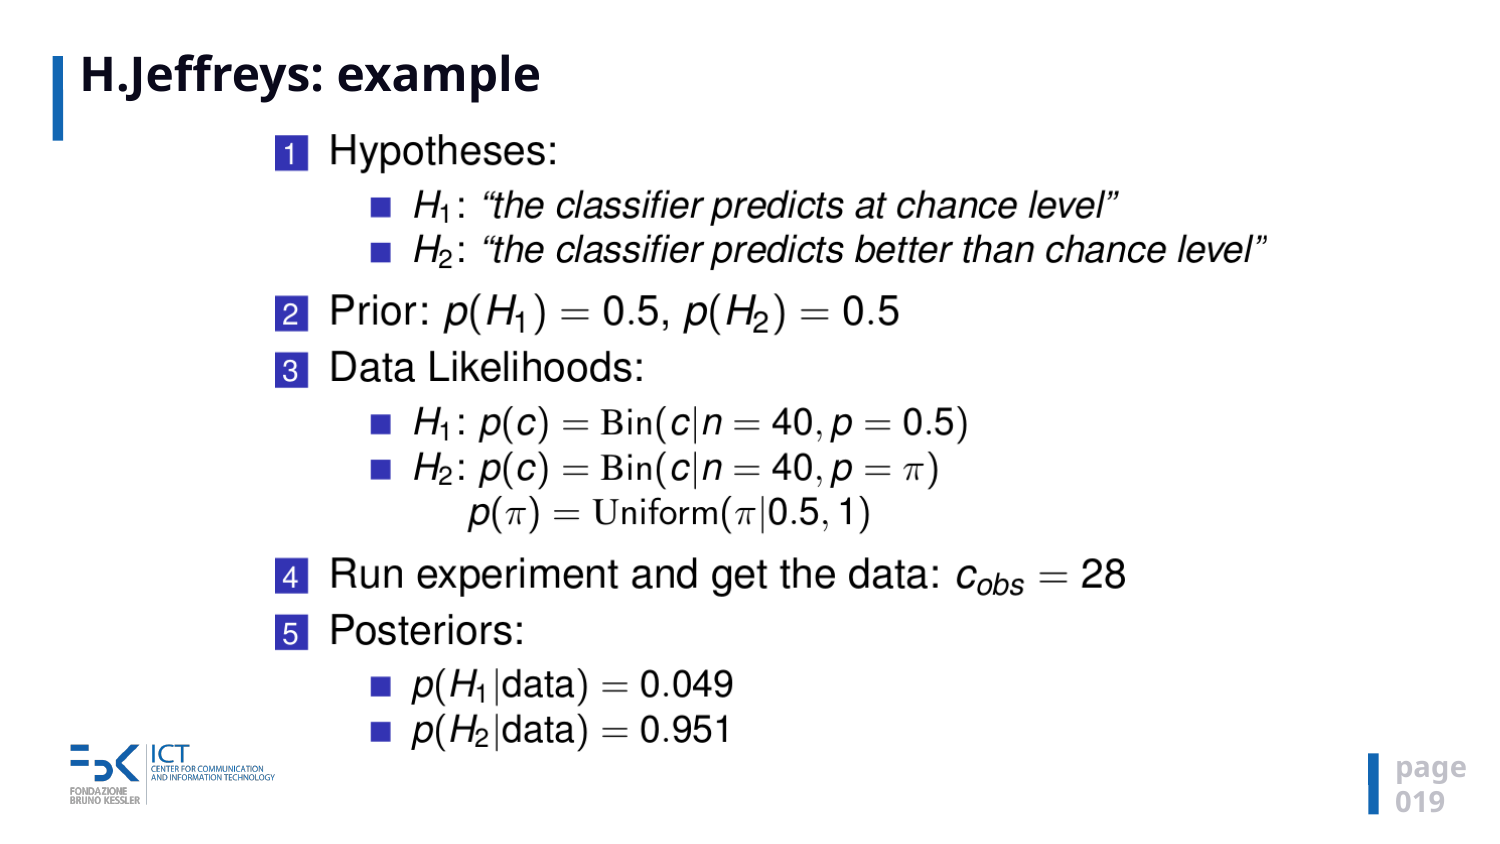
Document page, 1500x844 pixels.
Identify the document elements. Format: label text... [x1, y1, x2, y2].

title H.Jeffreys: example [71, 46, 1361, 157]
picture [57, 131, 1267, 815]
slide_number page 0<number> [1387, 744, 1500, 823]
